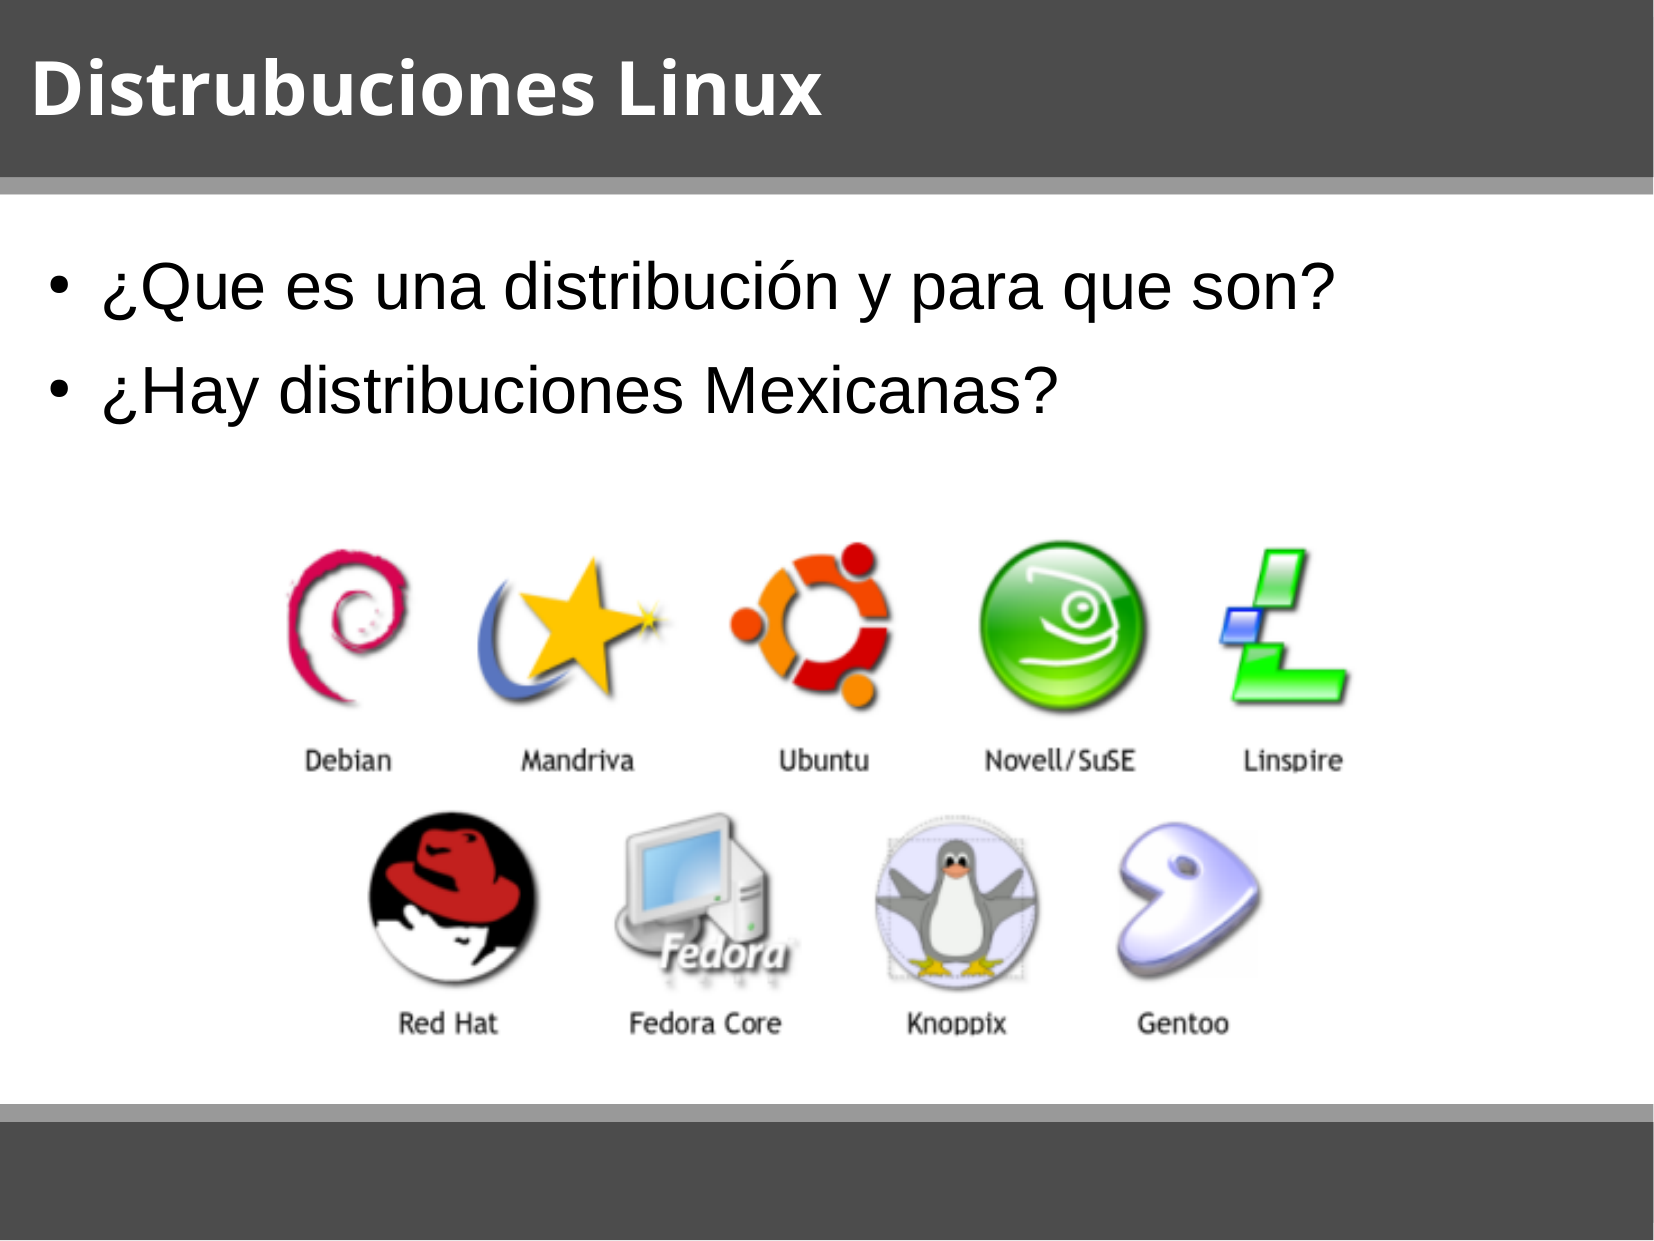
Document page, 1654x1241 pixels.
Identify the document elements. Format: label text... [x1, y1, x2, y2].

picture [265, 513, 1388, 1063]
title Distrubuciones Linux [29, 15, 1654, 158]
list ¿Que es una distribución y para que son? ¿Hay distribuciones Mexicanas? [29, 248, 1625, 467]
